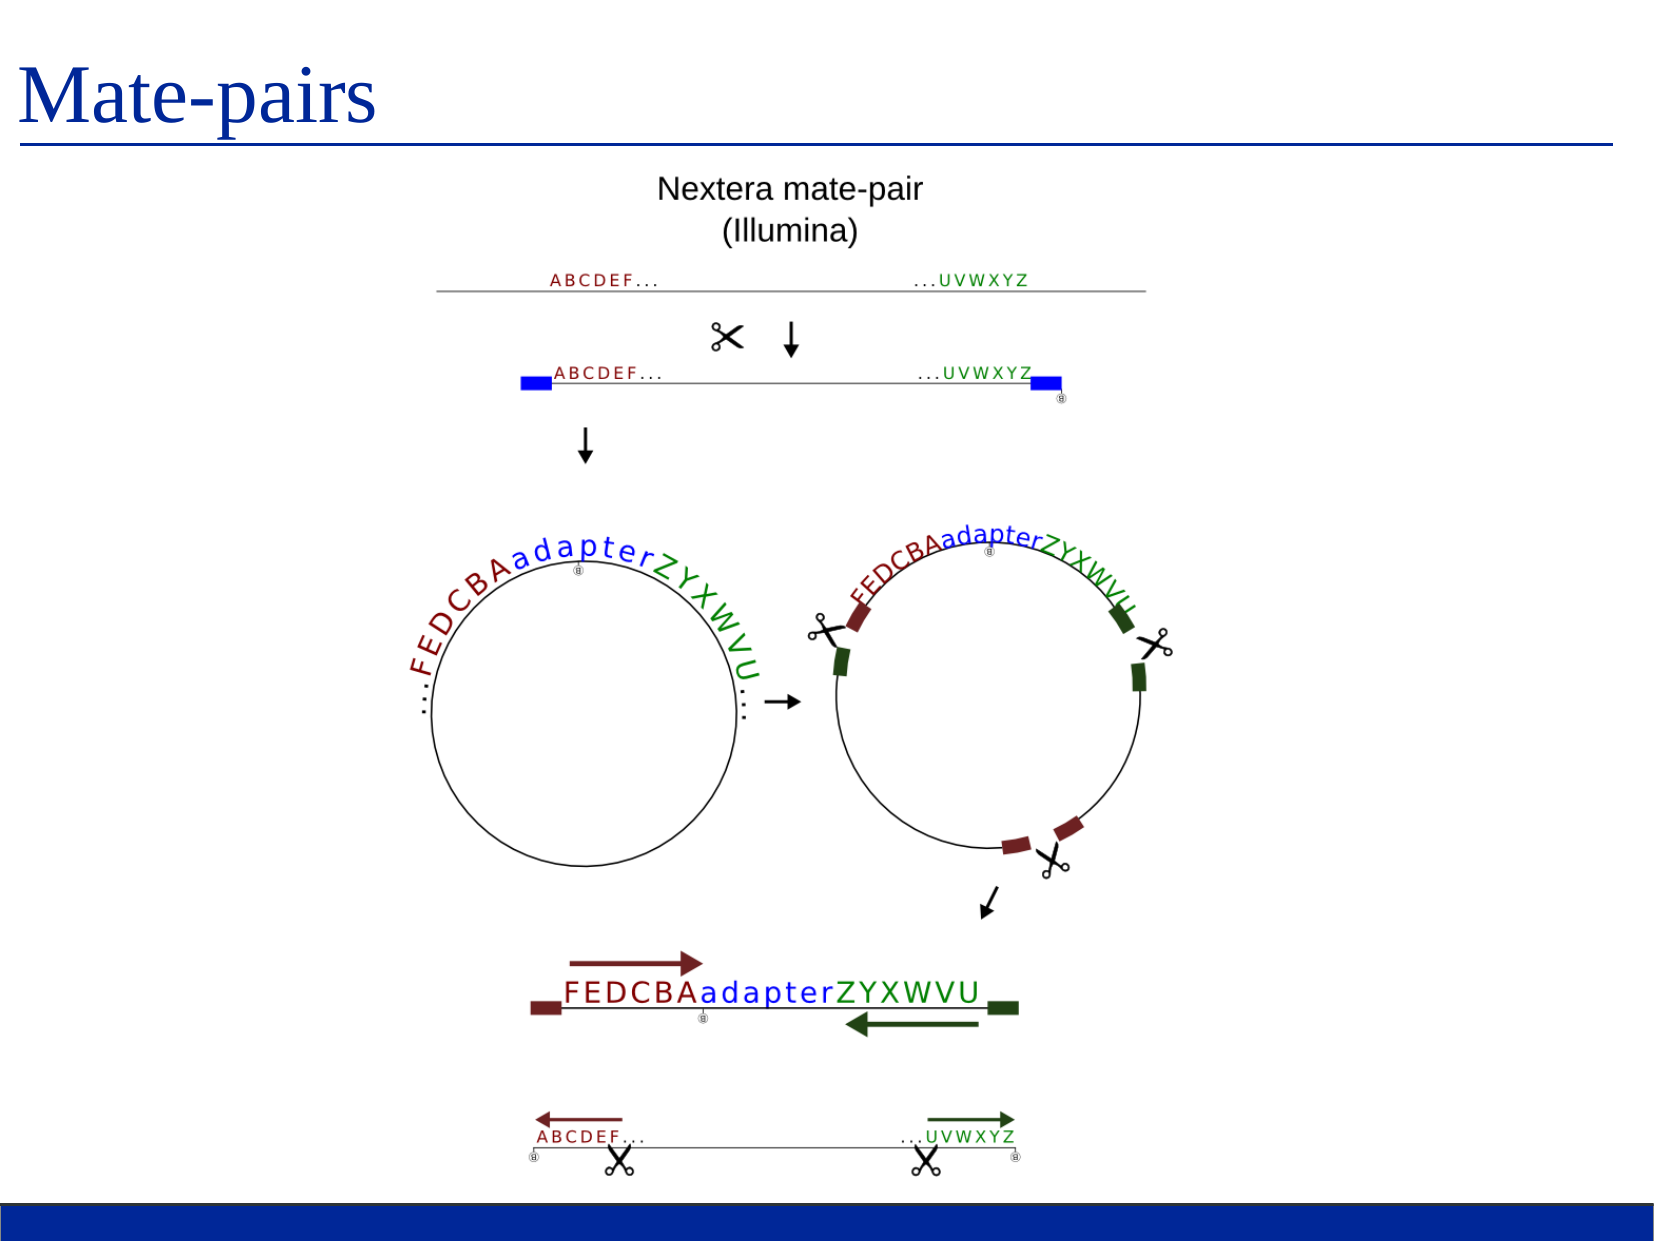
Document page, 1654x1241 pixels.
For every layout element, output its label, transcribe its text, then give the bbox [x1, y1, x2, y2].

title Mate-pairs [17, 0, 1589, 198]
picture [388, 160, 1215, 1199]
